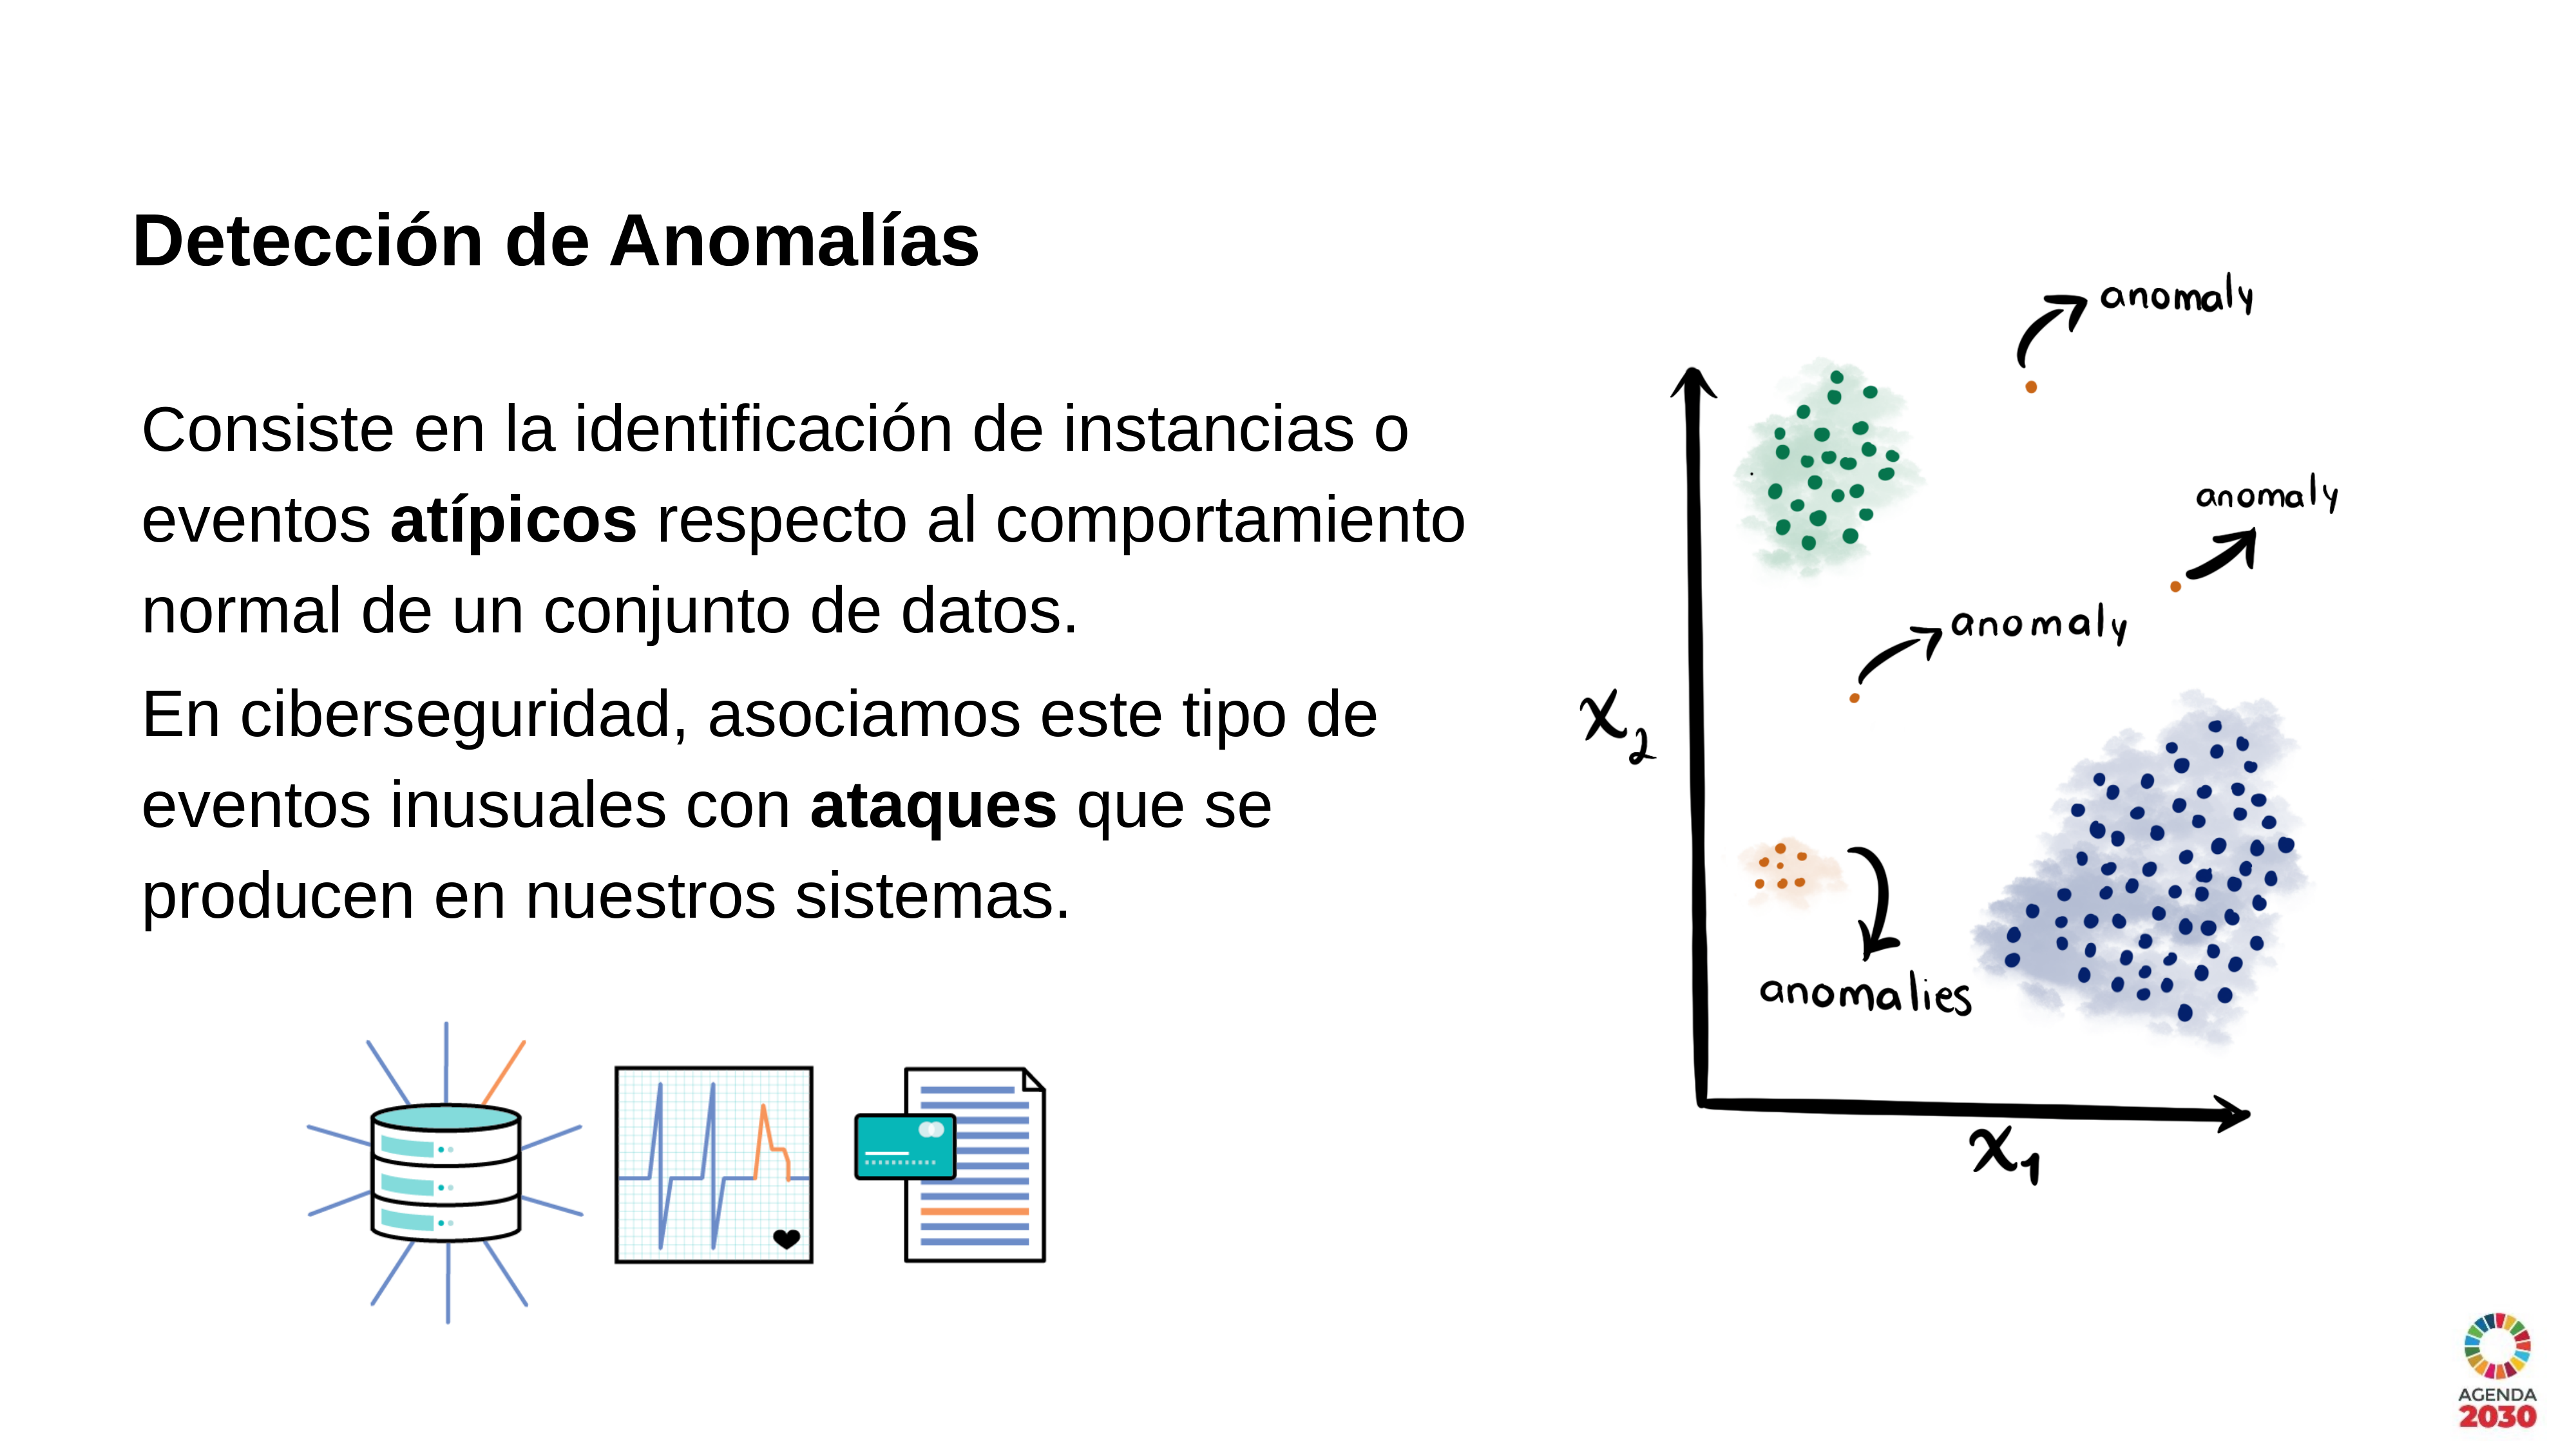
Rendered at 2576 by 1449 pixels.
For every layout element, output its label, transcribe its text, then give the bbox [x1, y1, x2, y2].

list Consiste en la identificación de instancias o eventos atípicos respecto al comportamiento normal de un conjunto de datos. En ciberseguridad, asociamos este tipo de eventos inusuales con ataques que se producen en nuestros sistemas. [122, 363, 1547, 1092]
picture [2450, 1297, 2547, 1441]
picture [278, 1092, 1076, 1416]
picture [1547, 211, 2374, 1245]
title Detección de Anomalías [122, 115, 1162, 287]
